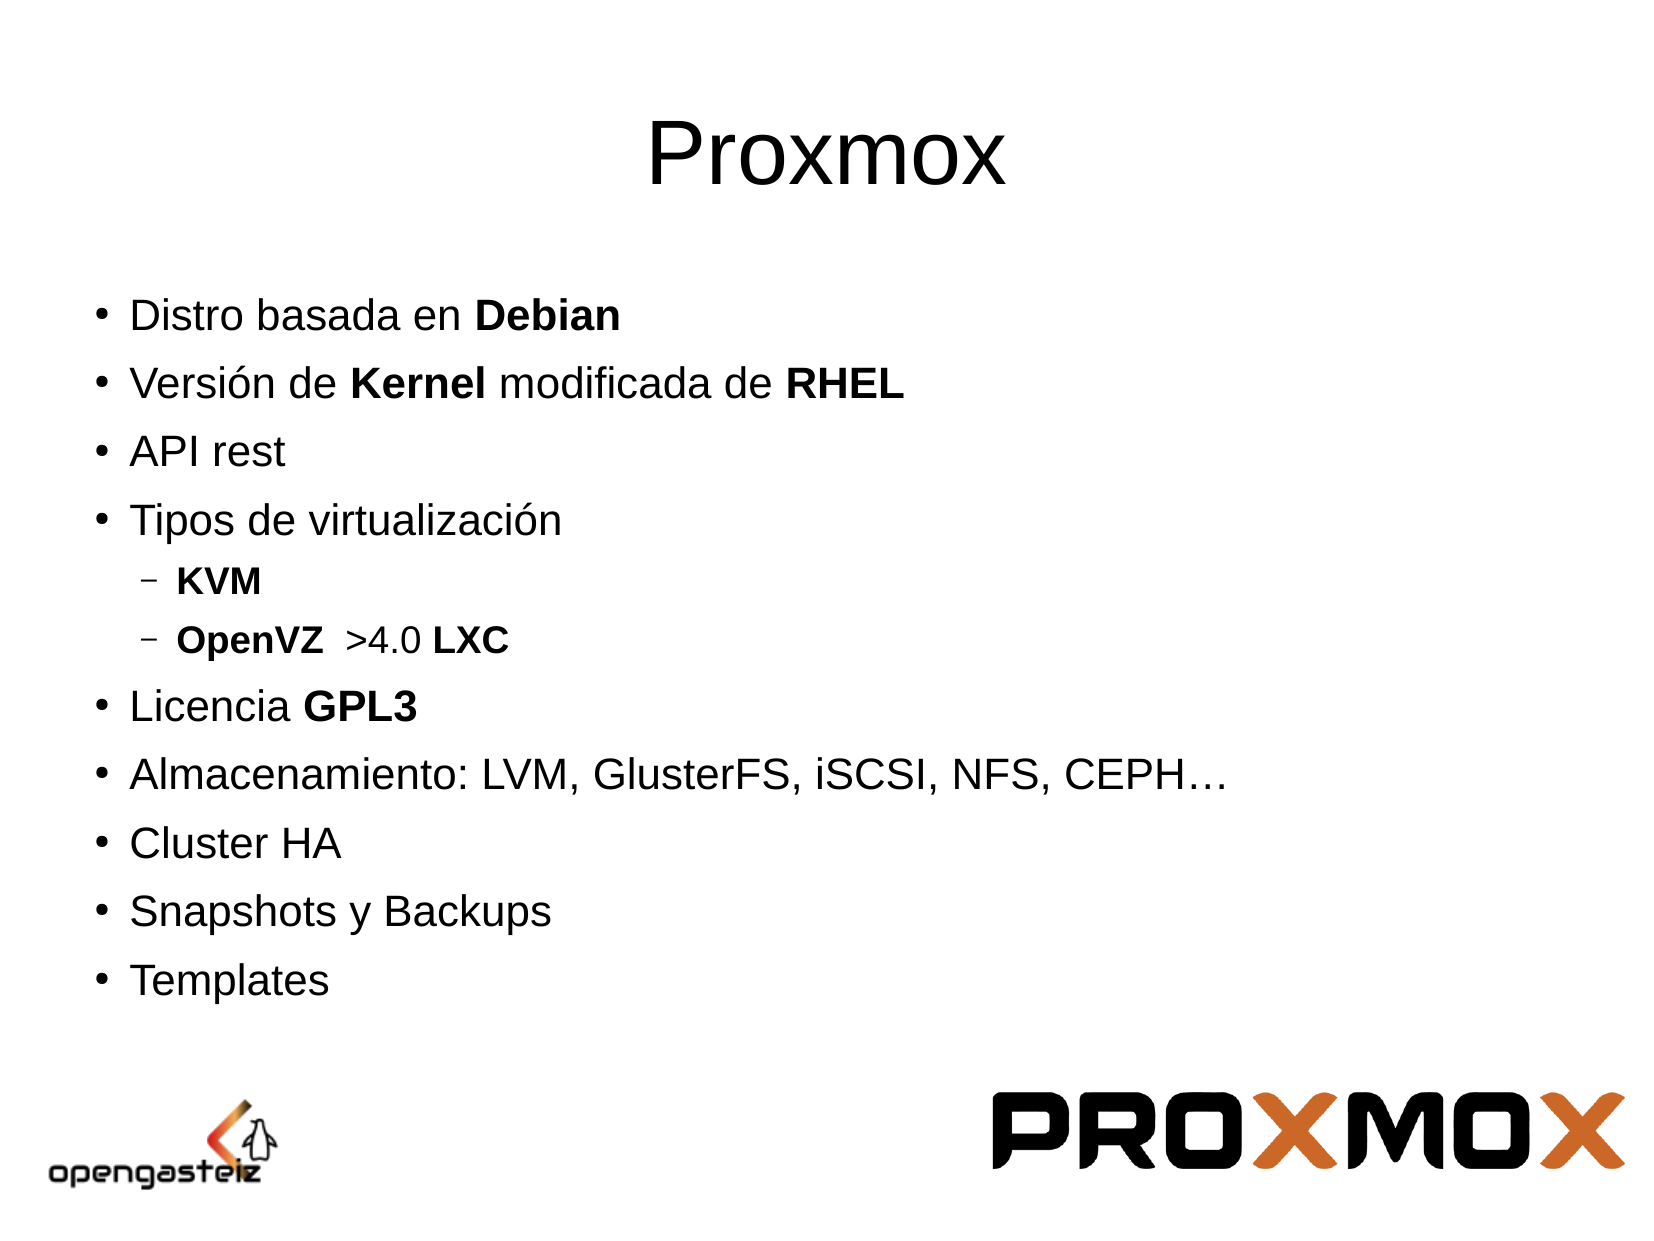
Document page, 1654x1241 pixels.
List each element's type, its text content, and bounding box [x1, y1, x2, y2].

picture [987, 1034, 1630, 1217]
title Proxmox [82, 49, 1571, 257]
picture [35, 1086, 297, 1201]
list Distro basada en Debian Versión de Kernel modificada de RHEL API rest Tipos de virtualización KVM OpenVZ >4.0 LXC Licencia GPL3 Almacenamiento: LVM, GlusterFS, iSCSI, NFS, CEPH… Cluster HA Snapshots y Backups Templates [82, 290, 1571, 1010]
